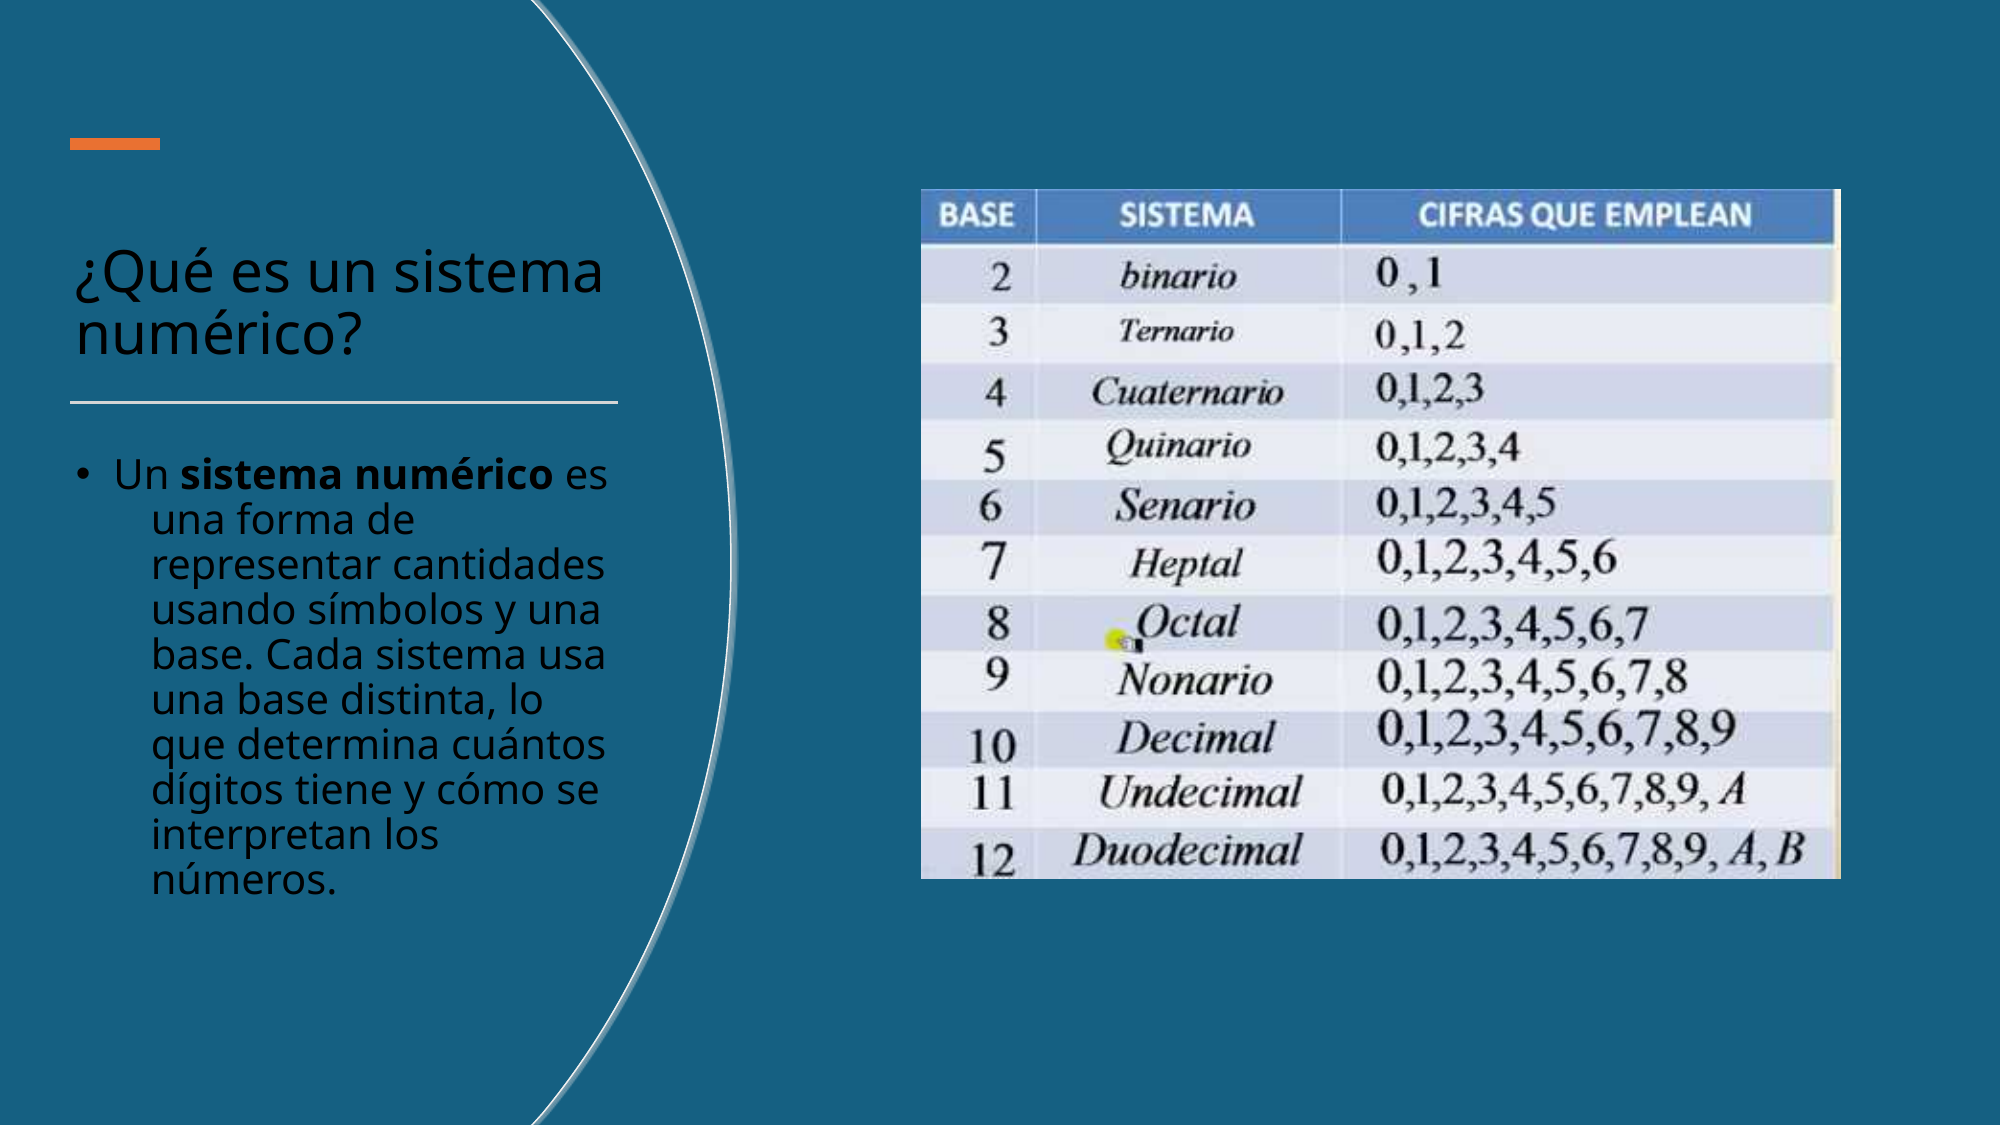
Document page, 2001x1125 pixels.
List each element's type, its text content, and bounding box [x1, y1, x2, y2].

picture [921, 189, 1841, 879]
list Un sistema numérico es una forma de representar cantidades usando símbolos y una base. Cada sistema usa una base distinta, lo que determina cuántos dígitos tiene y cómo se interpretan los números. [60, 445, 626, 972]
text_box [0, 0, 2000, 1125]
title ¿Qué es un sistema numérico? [60, 190, 625, 376]
